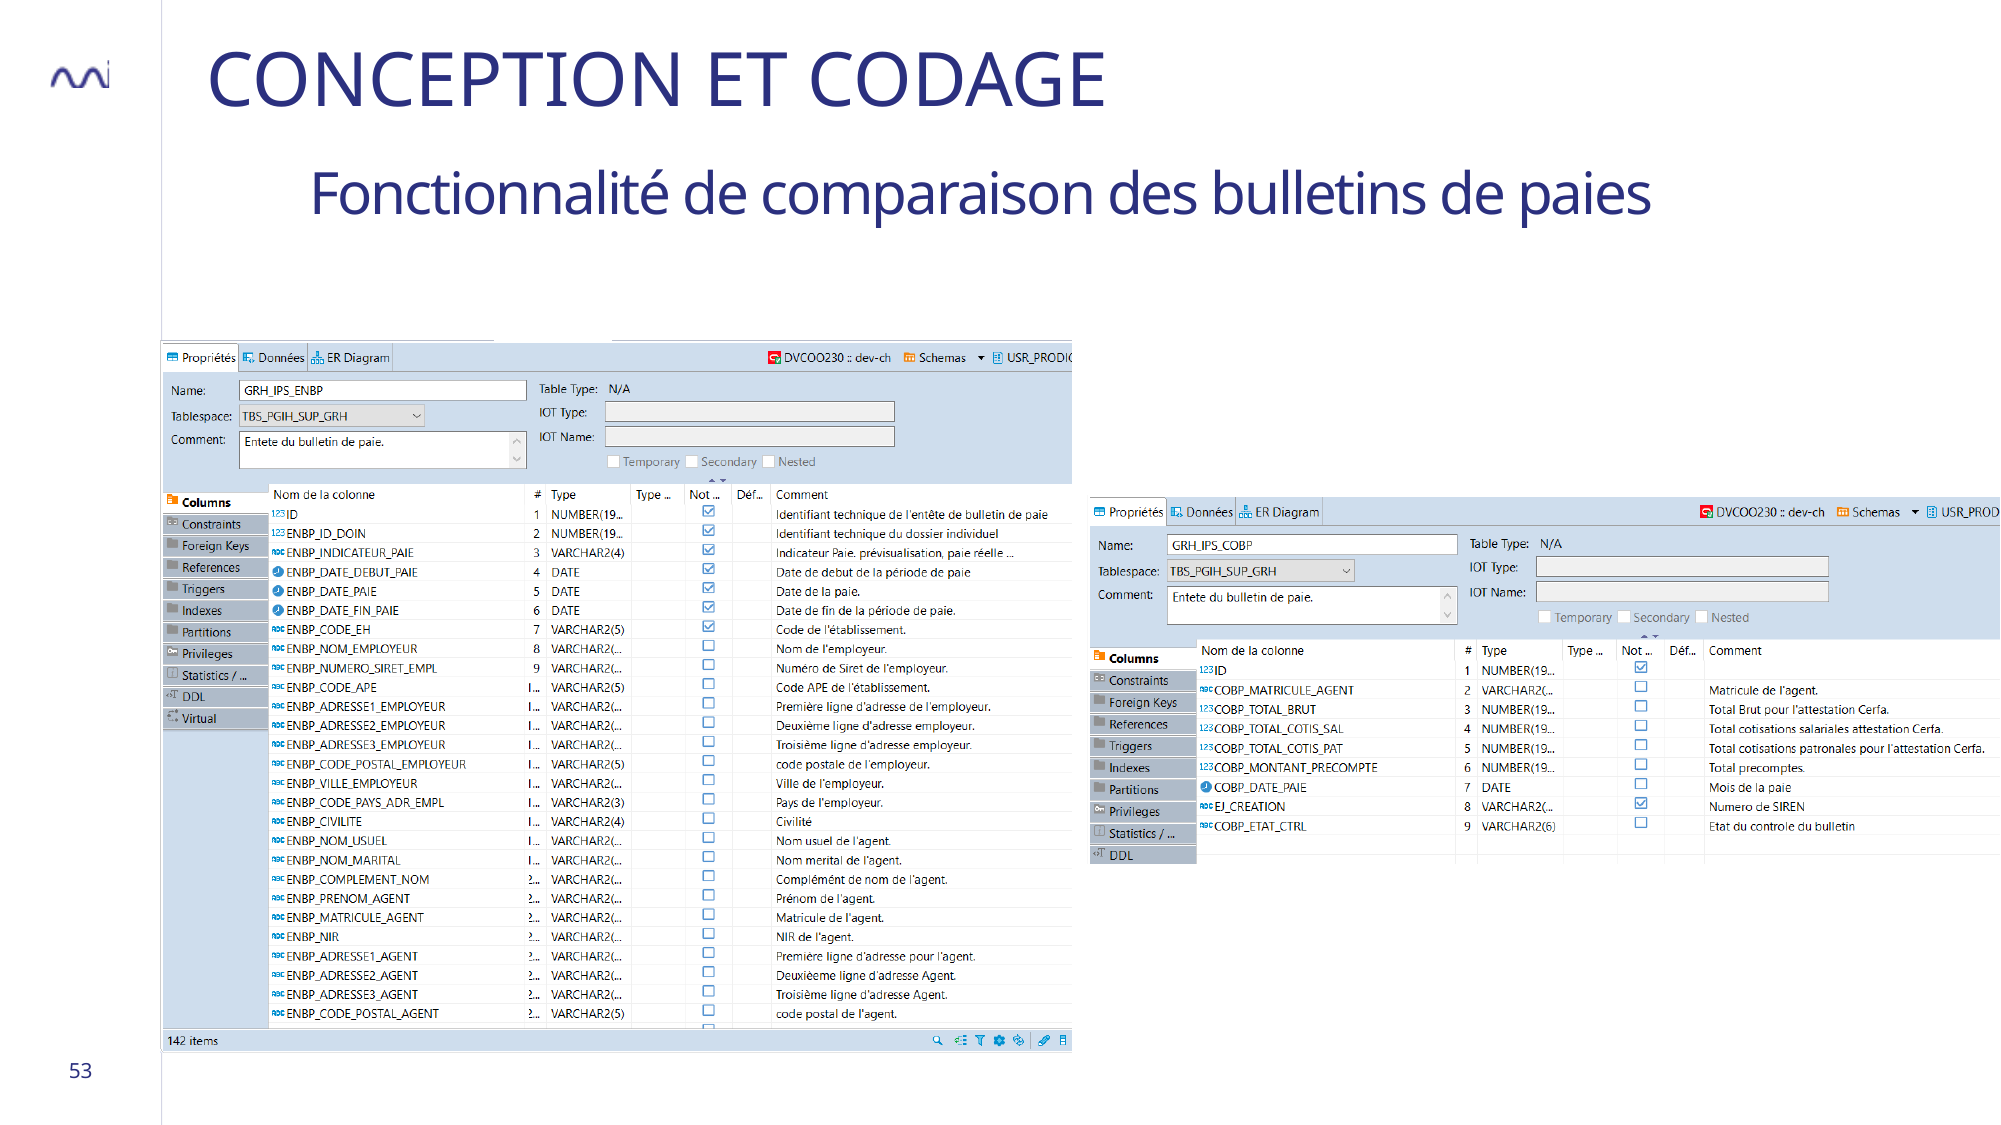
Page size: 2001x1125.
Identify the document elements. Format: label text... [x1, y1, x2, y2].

text_box CONCEPTION ET CODAGE [191, 23, 1192, 130]
text_box Fonctionnalité de comparaison des bulletins de paies [294, 161, 1685, 252]
text_box 53 [38, 1052, 123, 1091]
picture [1087, 495, 2000, 864]
picture [160, 340, 1072, 1053]
